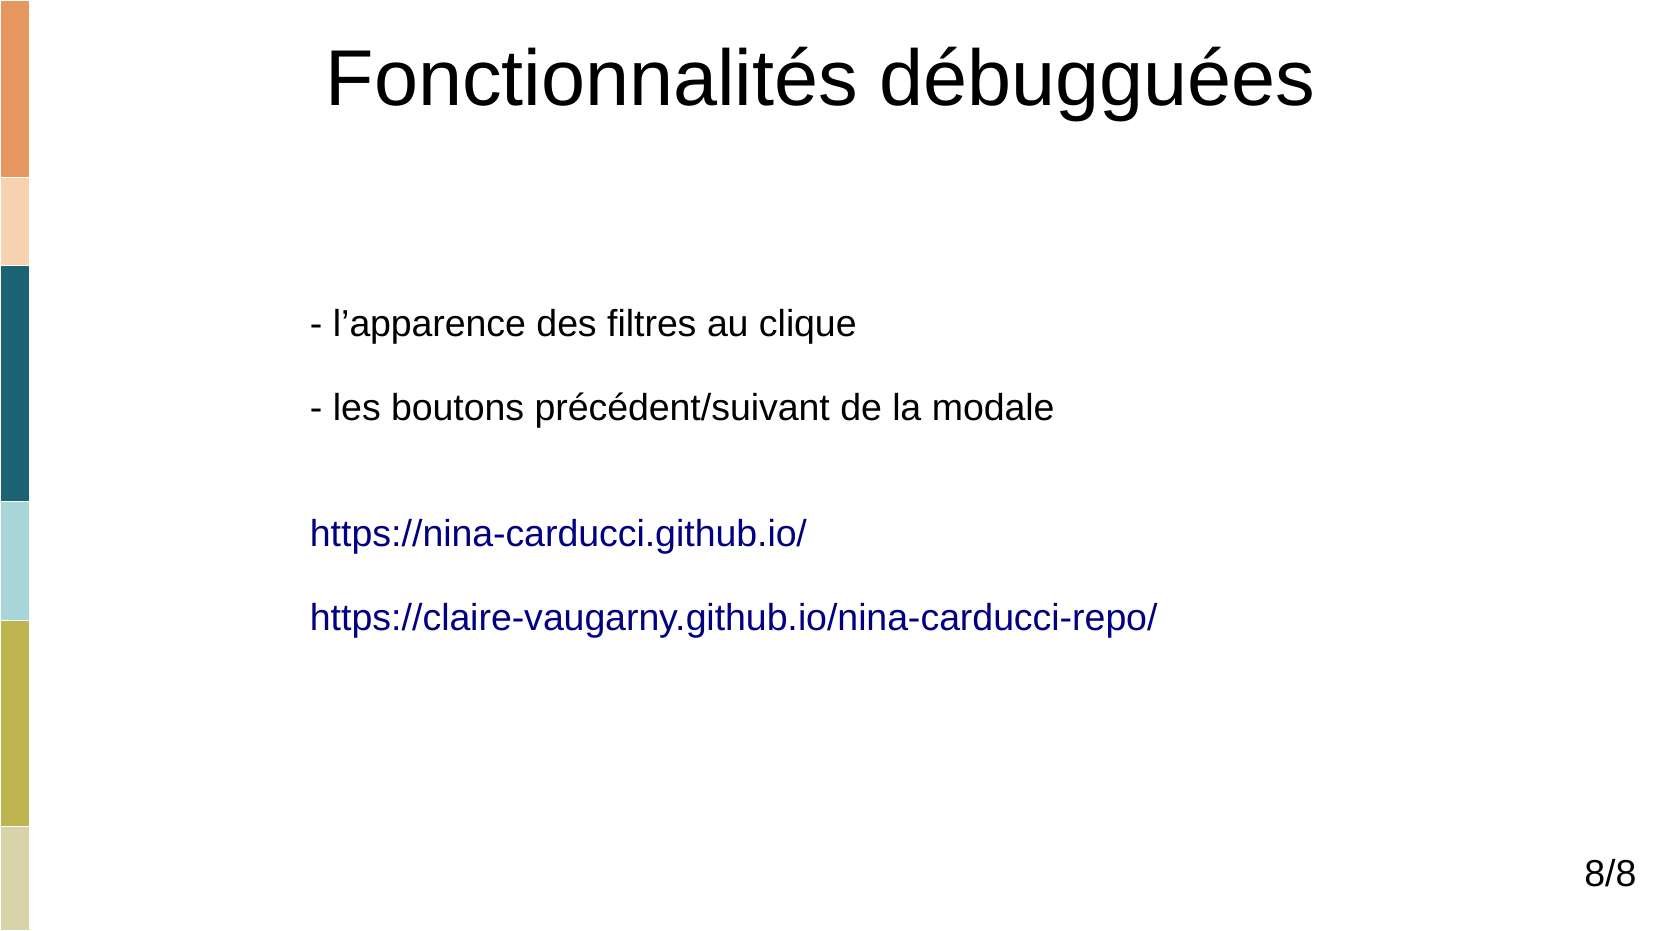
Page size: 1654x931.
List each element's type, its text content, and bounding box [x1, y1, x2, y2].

text_box - l’apparence des filtres au clique - les boutons précédent/suivant de la modale https://nina-carducci.github.io/ https://claire-vaugarny.github.io/nina-carducci-repo/ [295, 295, 1270, 688]
title Fonctionnalités débugguées [76, 0, 1565, 156]
text_box [0, 0, 30, 931]
text_box <numéro>/8 [1569, 845, 1654, 916]
